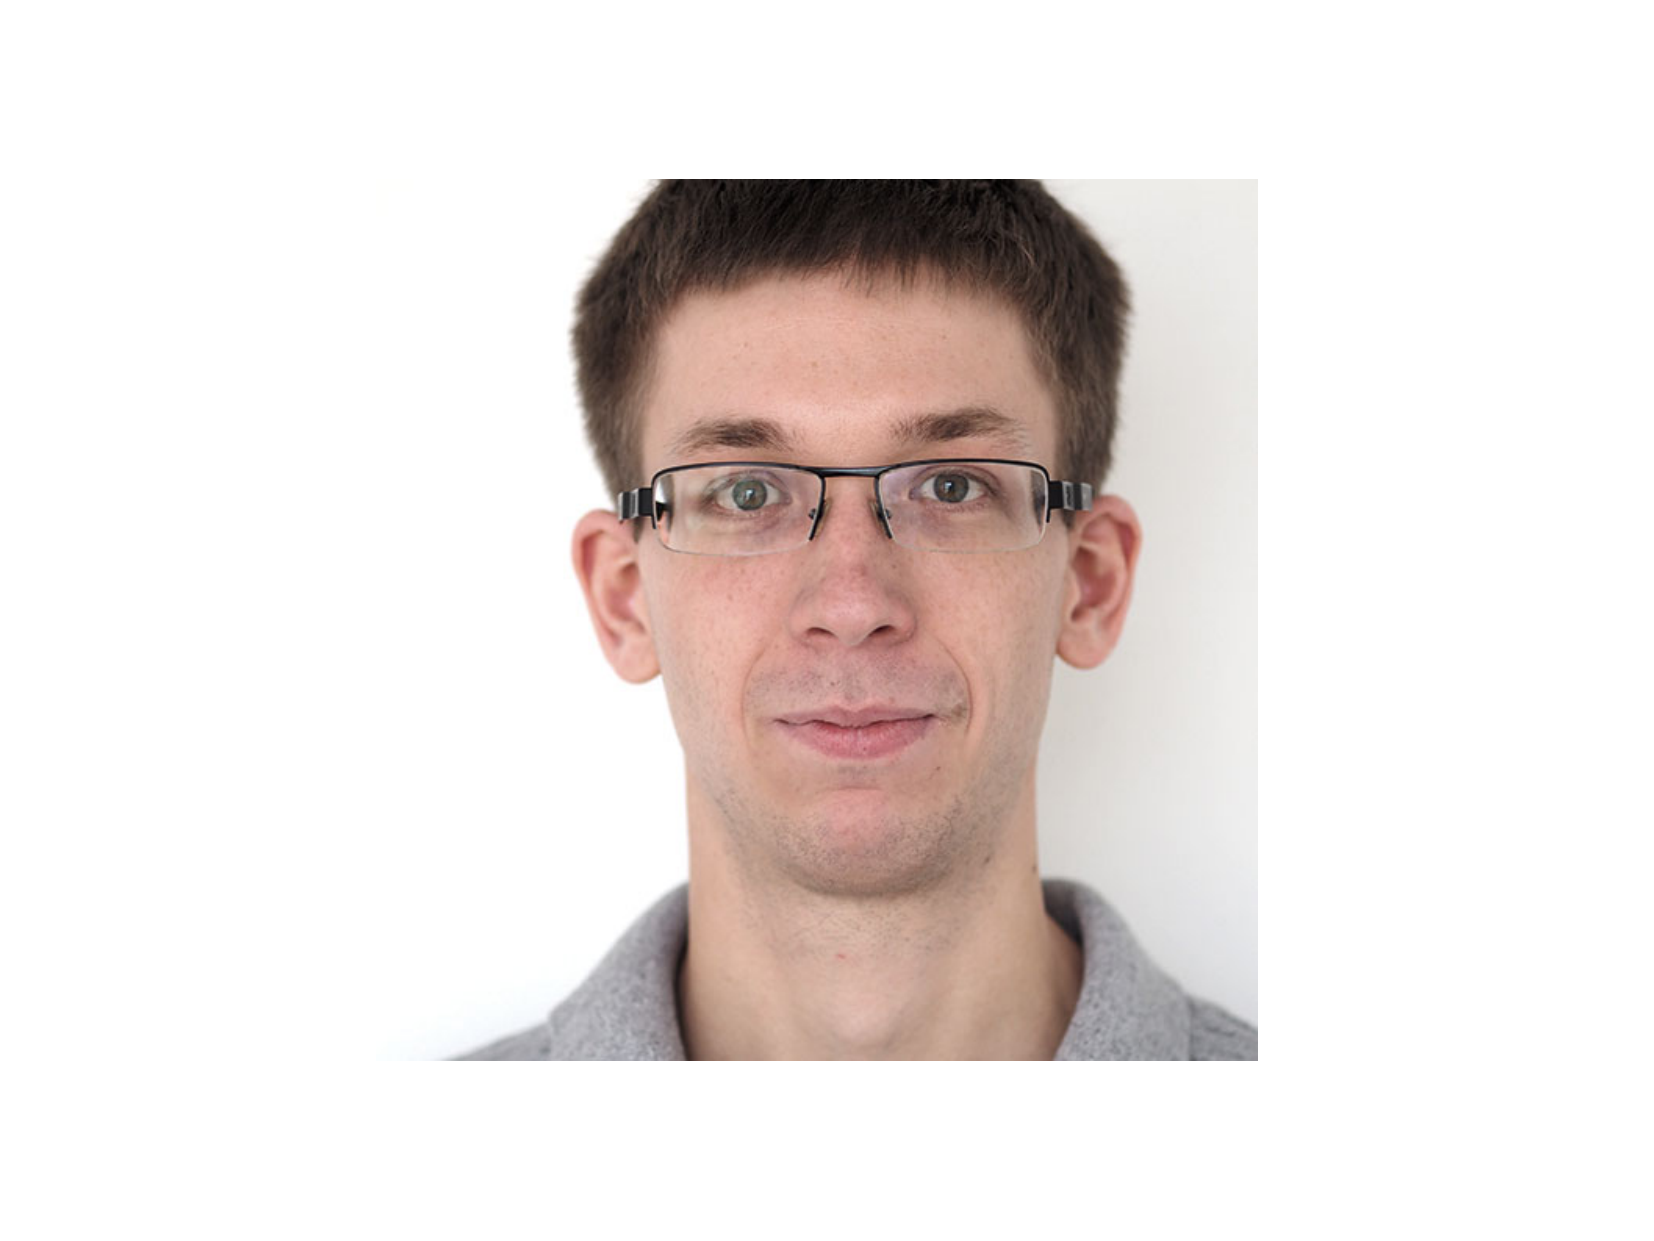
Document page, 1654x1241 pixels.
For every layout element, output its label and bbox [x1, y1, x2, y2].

picture [376, 179, 1258, 1061]
